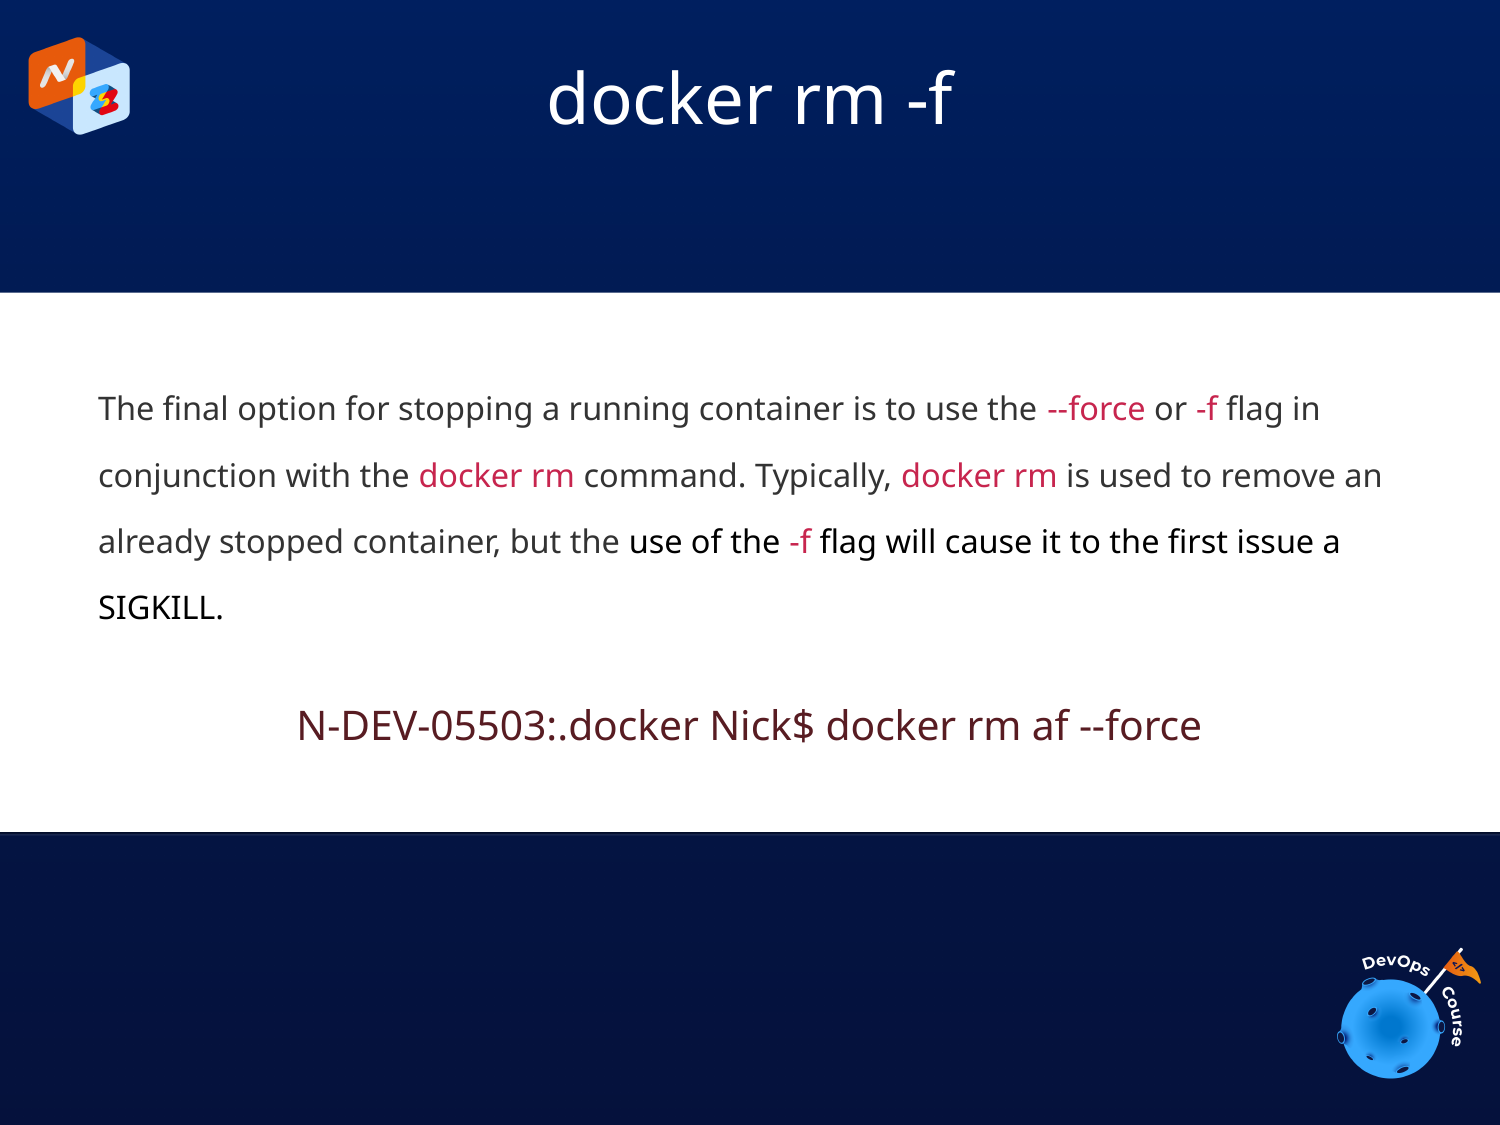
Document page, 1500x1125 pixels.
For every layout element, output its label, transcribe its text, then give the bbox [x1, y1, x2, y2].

text_box [0, 292, 1500, 832]
picture [0, 832, 1500, 1125]
picture [0, 0, 1500, 292]
list The final option for stopping a running container is to use the --force or -f flag in conjunction with the docker rm command. Typically, docker rm is used to remove an already stopped container, but the use of the -f flag will cause it to the first issue a SIGKILL. N-DEV-05503:.docker Nick$ docker rm af --force [90, 353, 1410, 756]
title docker rm -f [75, 40, 1425, 152]
